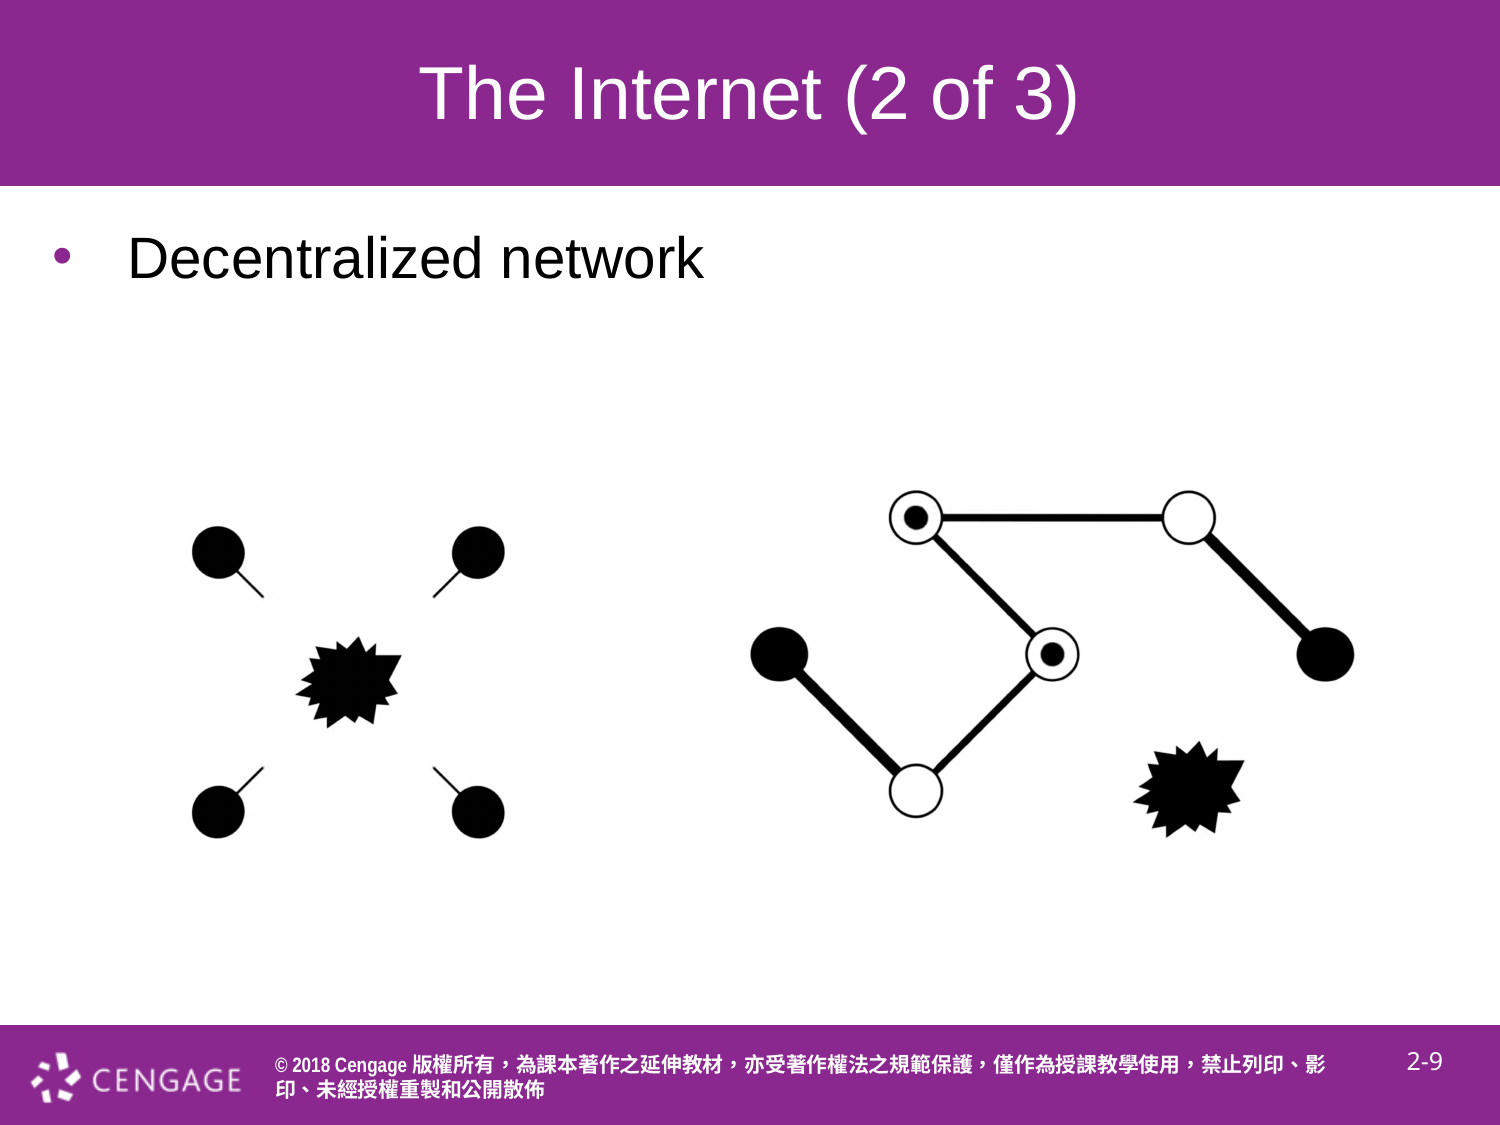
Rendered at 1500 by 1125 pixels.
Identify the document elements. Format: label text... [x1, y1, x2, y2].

picture [712, 473, 1408, 850]
picture [21, 1043, 246, 1111]
title The Internet (2 of 3) [7, 4, 1493, 175]
list Decentralized network [37, 212, 1475, 1005]
picture [174, 512, 545, 850]
